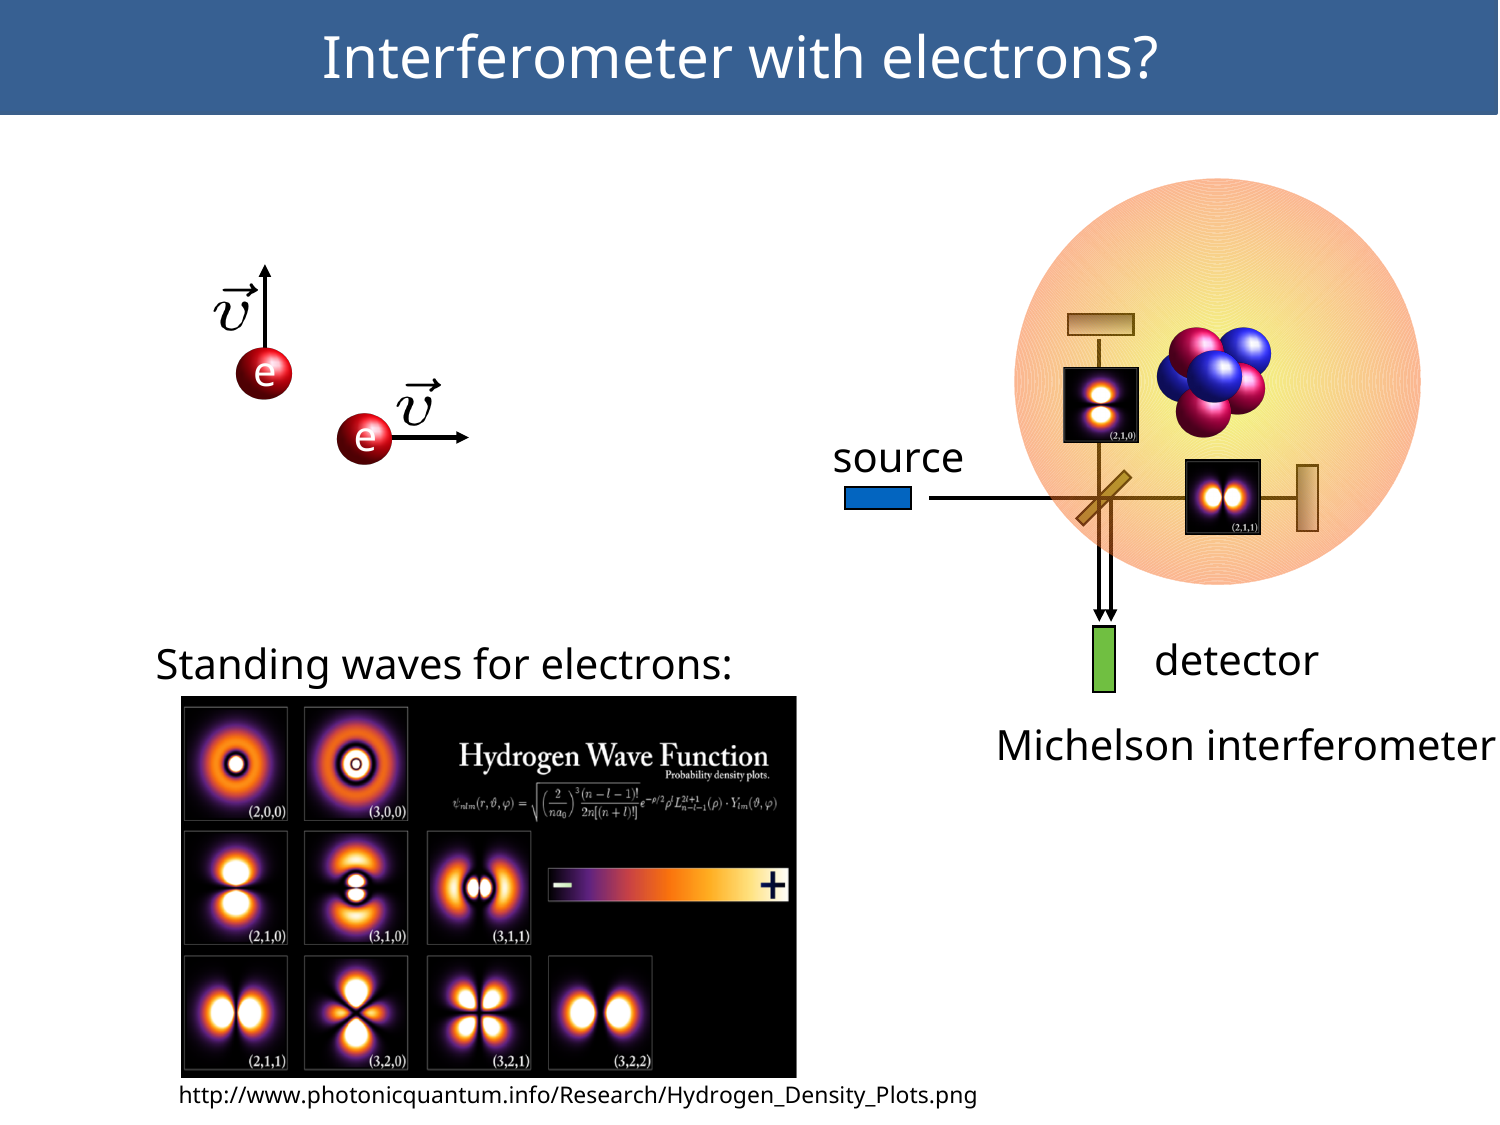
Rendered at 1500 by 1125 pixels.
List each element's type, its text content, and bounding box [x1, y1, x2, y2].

picture [1185, 459, 1261, 535]
text_box [845, 487, 911, 509]
text_box Interferometer with electrons? [46, 23, 1435, 91]
text_box http://www.photonicquantum.info/Research/Hydrogen_Density_Plots.png [163, 1073, 1500, 1125]
picture [175, 691, 804, 1073]
text_box Michelson interferometer [987, 719, 1336, 768]
text_box detector [1135, 634, 1257, 684]
picture [209, 281, 260, 332]
picture [392, 376, 443, 427]
text_box detector [1247, 655, 1257, 672]
text_box e [338, 402, 391, 468]
text_box Standing waves for electrons: [147, 638, 527, 687]
text_box [1092, 626, 1115, 692]
text_box [1014, 178, 1421, 585]
text_box e [238, 337, 290, 403]
picture [1063, 367, 1139, 443]
text_box source [824, 431, 929, 480]
